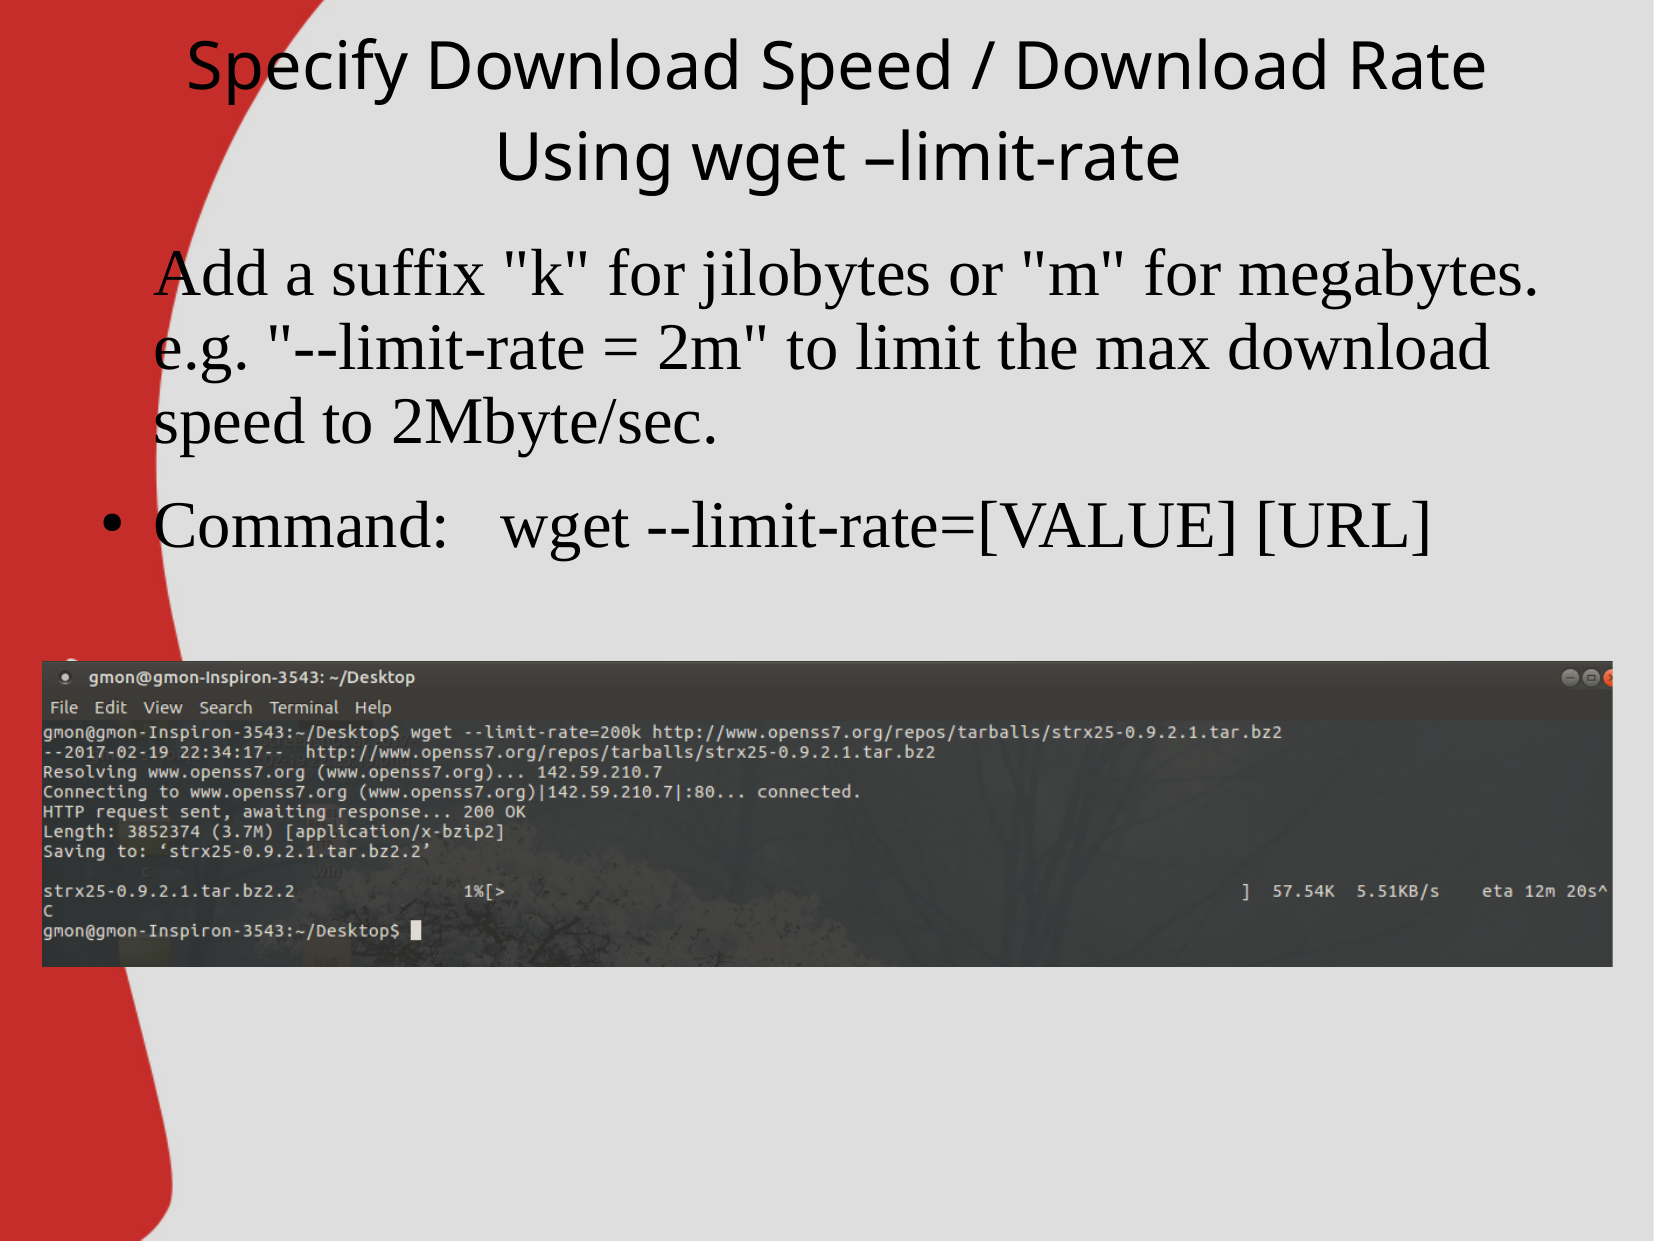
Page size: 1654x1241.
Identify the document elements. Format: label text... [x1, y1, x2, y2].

title Specify Download Speed / Download Rate Using wget –limit-rate [94, 5, 1583, 213]
picture [0, 0, 1654, 1241]
list Add a suffix "k" for jilobytes or "m" for megabytes. e.g. "--limit-rate = 2m" to limit the max download speed to 2Mbyte/sec. Command: wget --limit-rate=[VALUE] [URL] [82, 236, 1571, 661]
